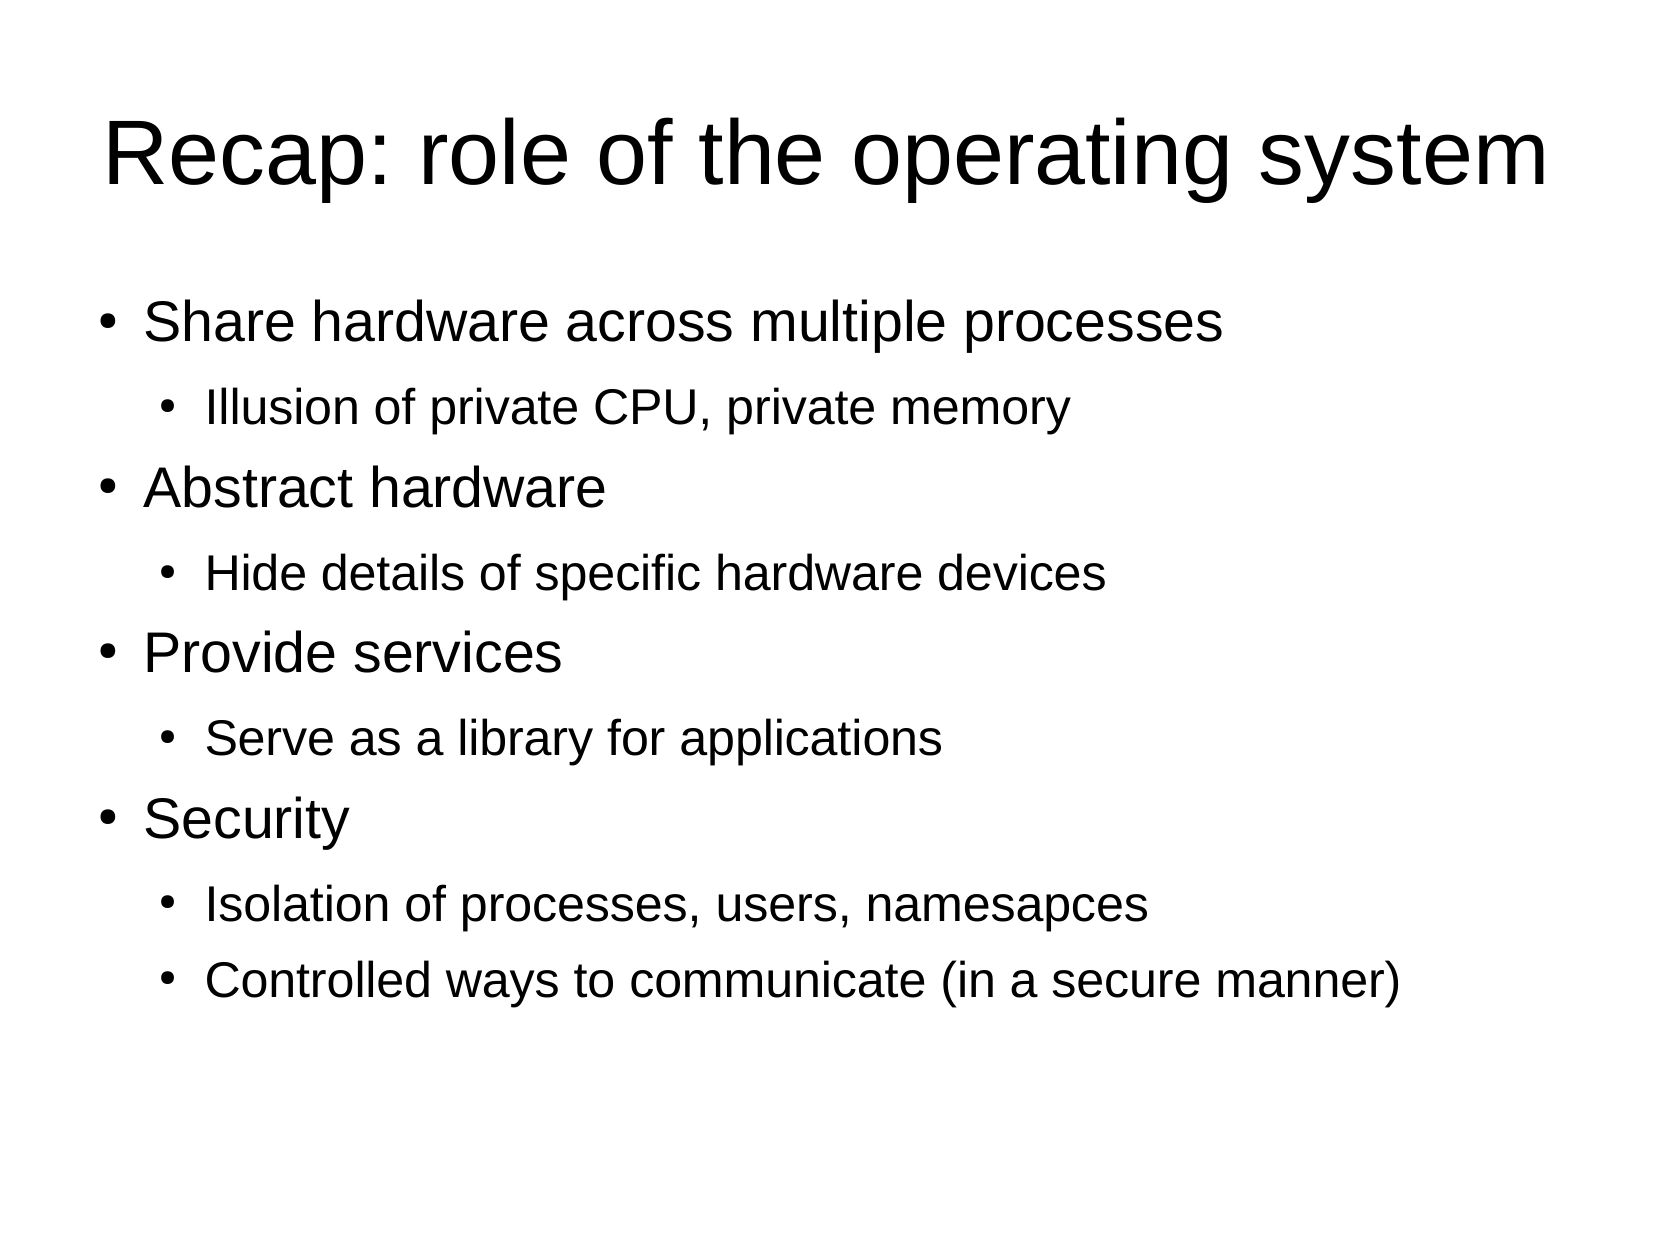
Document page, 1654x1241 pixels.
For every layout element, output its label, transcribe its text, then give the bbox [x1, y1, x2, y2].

list Share hardware across multiple processes Illusion of private CPU, private memory Abstract hardware Hide details of specific hardware devices Provide services Serve as a library for applications Security Isolation of processes, users, namesapces Controlled ways to communicate (in a secure manner) [82, 290, 1571, 1010]
title Recap: role of the operating system [82, 49, 1571, 257]
